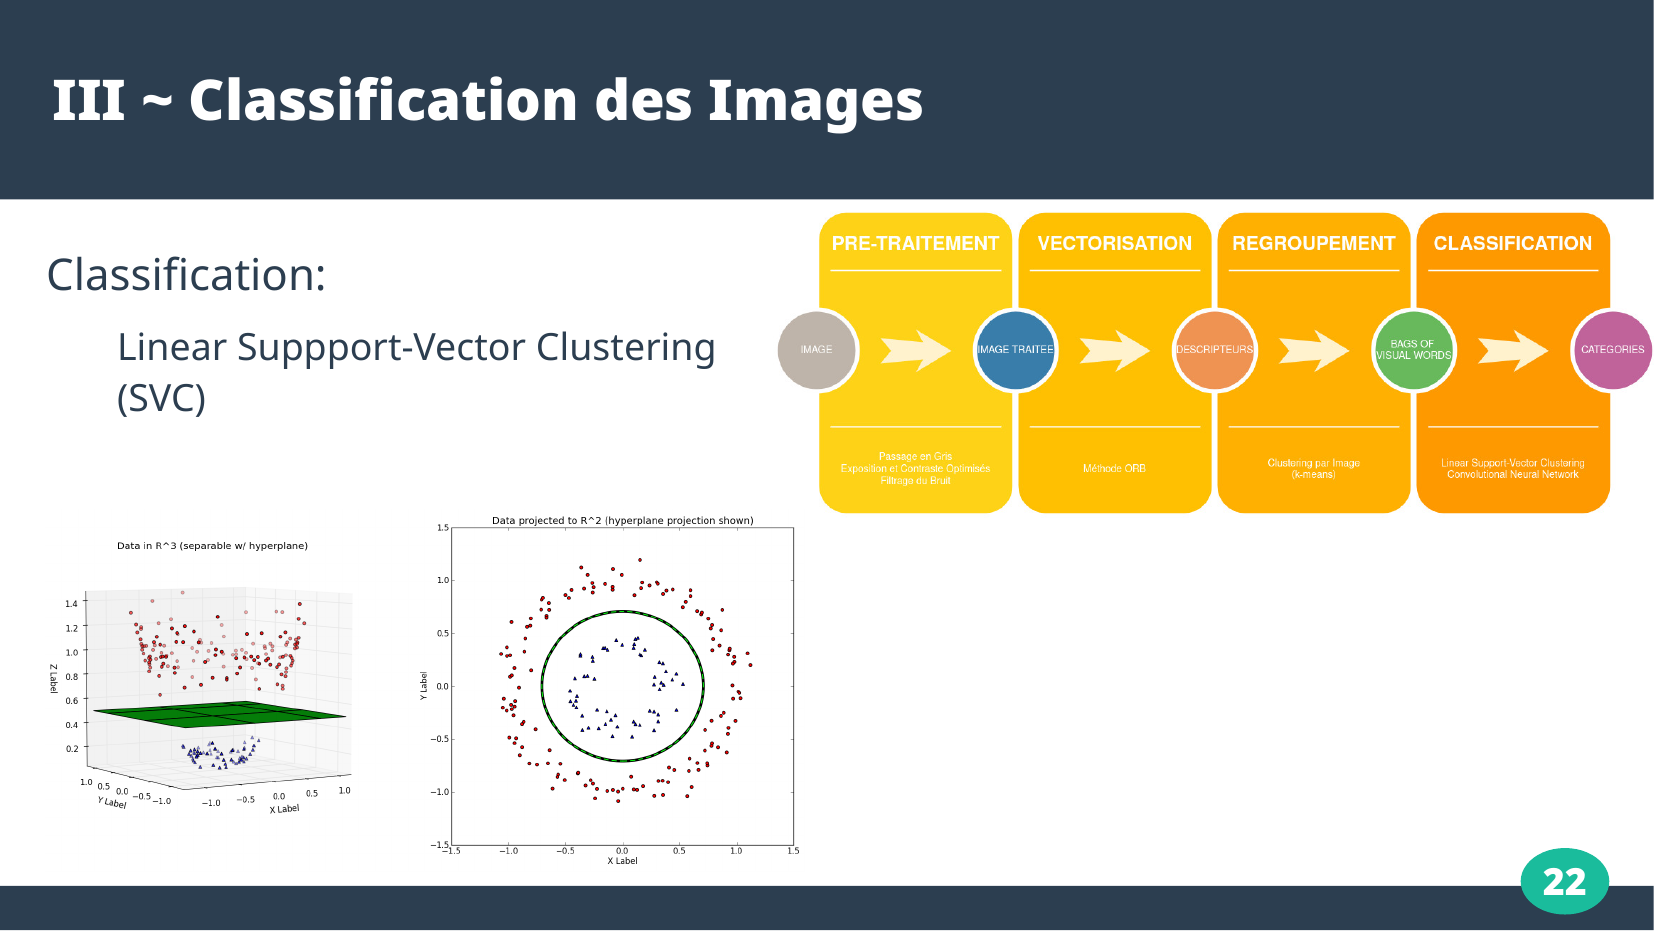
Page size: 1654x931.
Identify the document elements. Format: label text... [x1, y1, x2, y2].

picture [45, 202, 1654, 872]
title III ~ Classification des Images [0, 39, 1621, 158]
list Classification: Linear Suppport-Vector Clustering (SVC) [0, 243, 766, 864]
